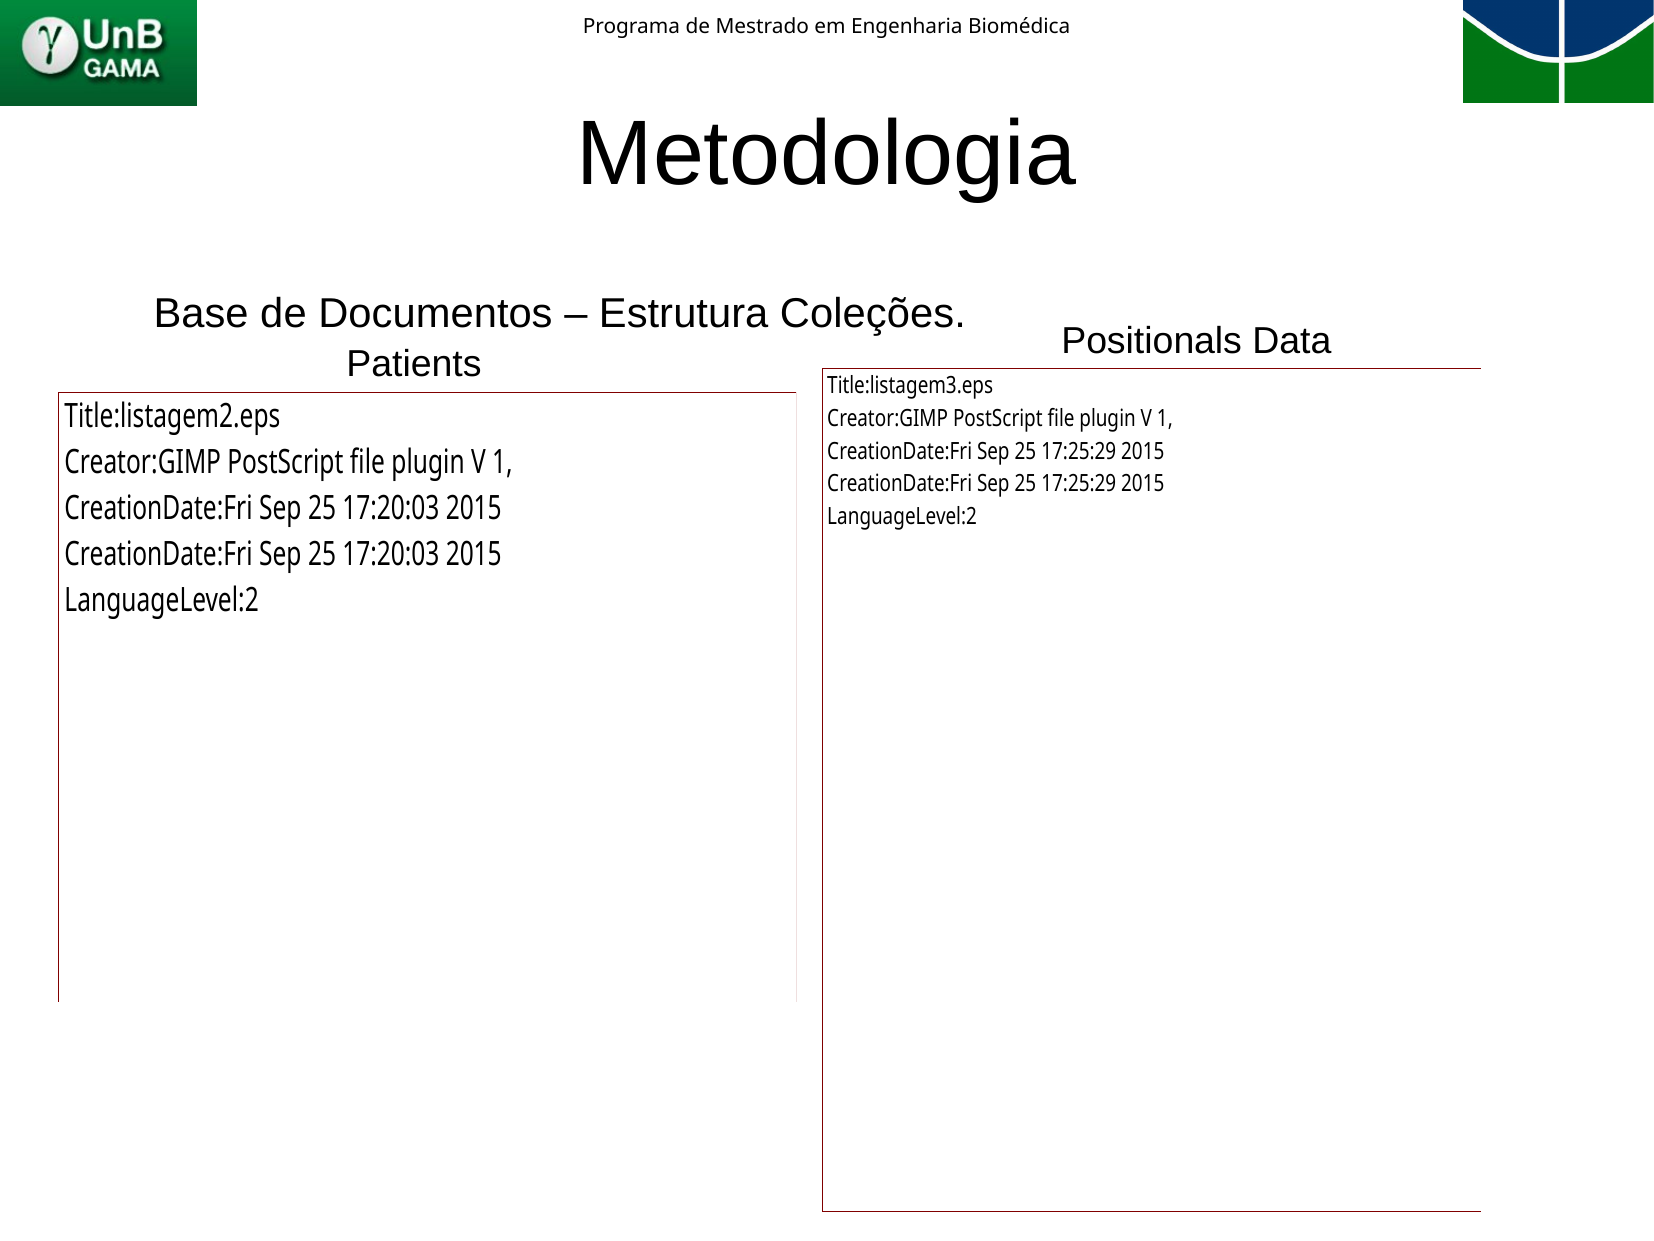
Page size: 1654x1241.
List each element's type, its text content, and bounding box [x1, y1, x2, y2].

picture [1463, 0, 1654, 103]
text_box Patients [331, 334, 497, 392]
text_box Positionals Data [1046, 312, 1347, 370]
list Base de Documentos – Estrutura Coleções. [82, 290, 1571, 381]
picture [0, 0, 197, 106]
picture [821, 367, 1481, 1212]
title Metodologia [82, 49, 1571, 257]
picture [56, 389, 797, 1002]
